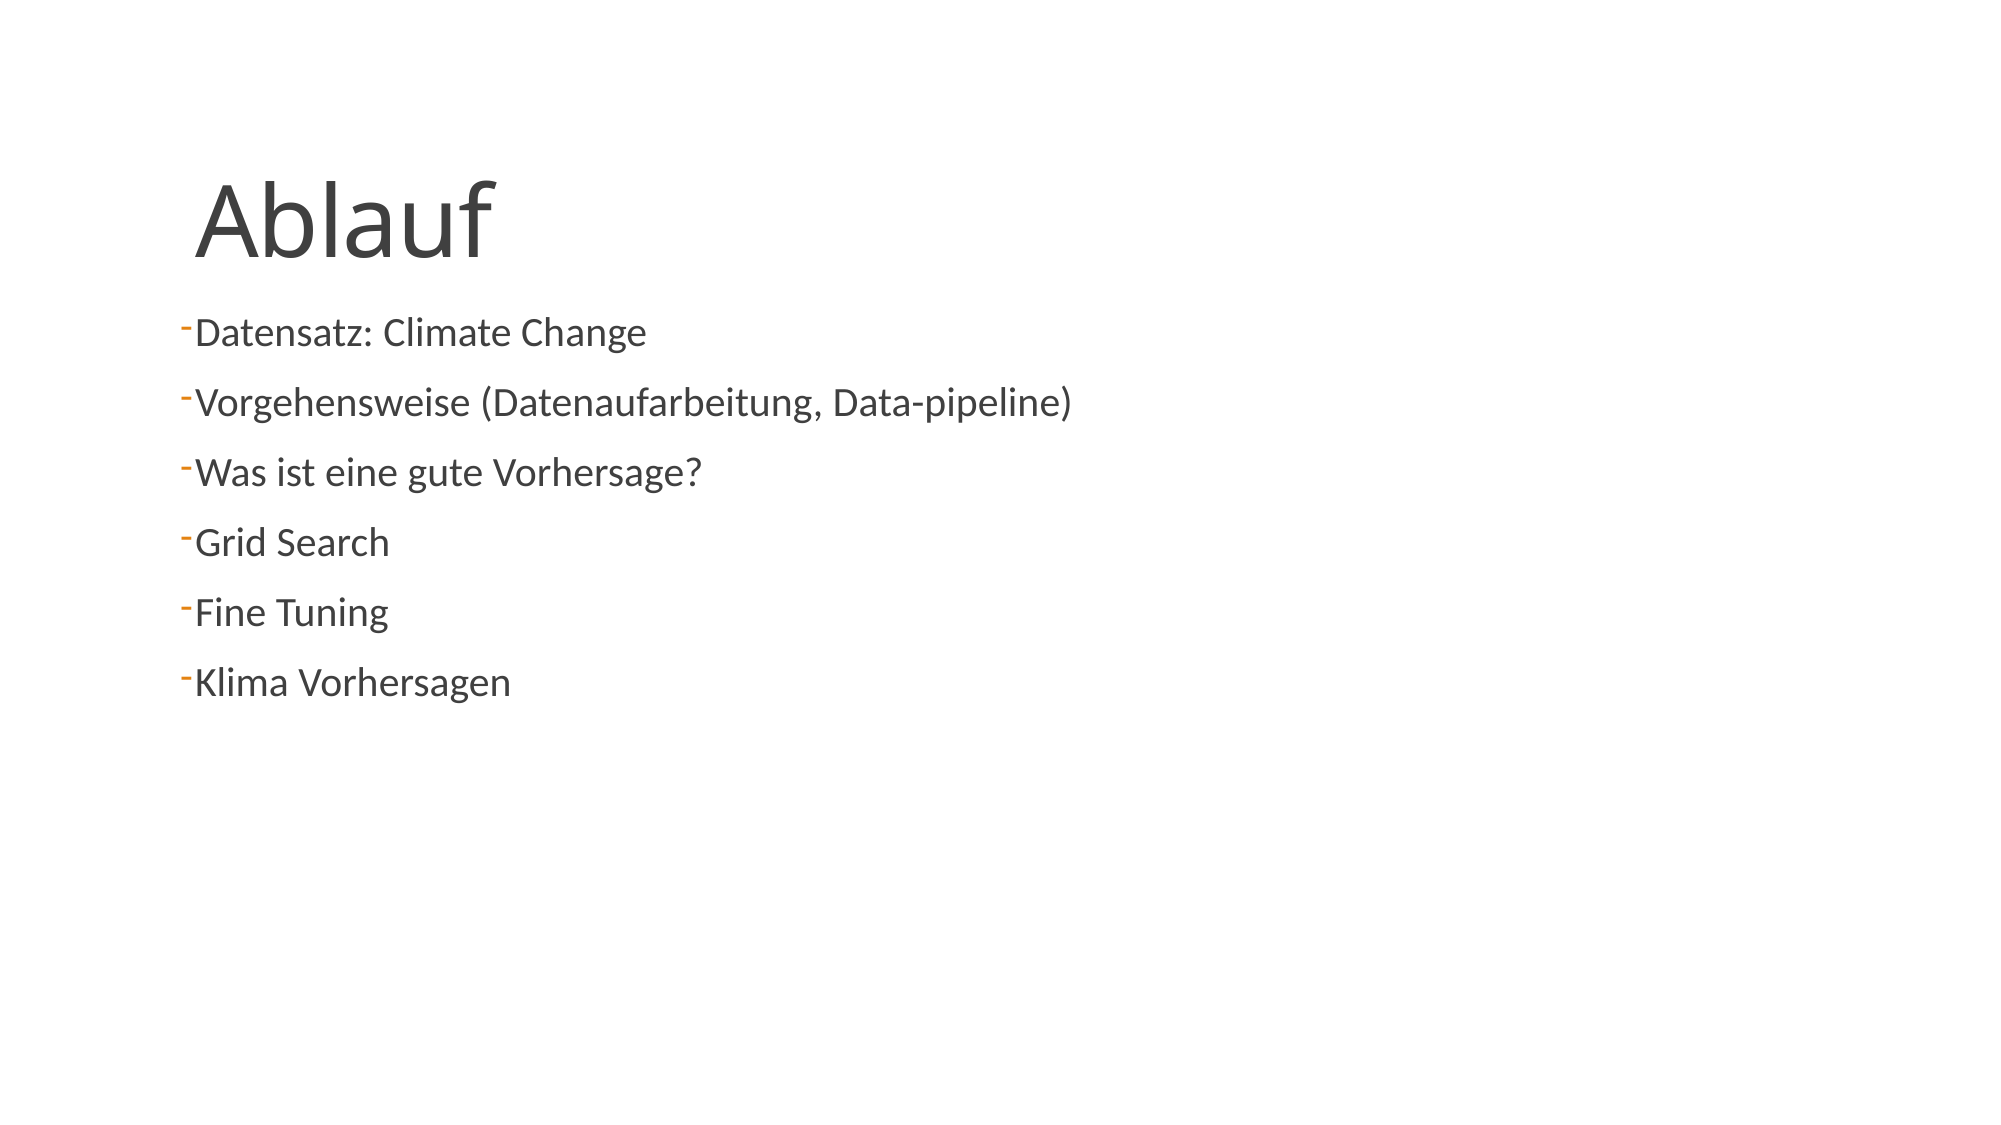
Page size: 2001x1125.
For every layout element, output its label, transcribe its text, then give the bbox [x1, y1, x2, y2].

list Datensatz: Climate Change Vorgehensweise (Datenaufarbeitung, Data-pipeline) Was ist eine gute Vorhersage? Grid Search Fine Tuning Klima Vorhersagen [180, 302, 1831, 963]
title Ablauf [180, 47, 1831, 286]
